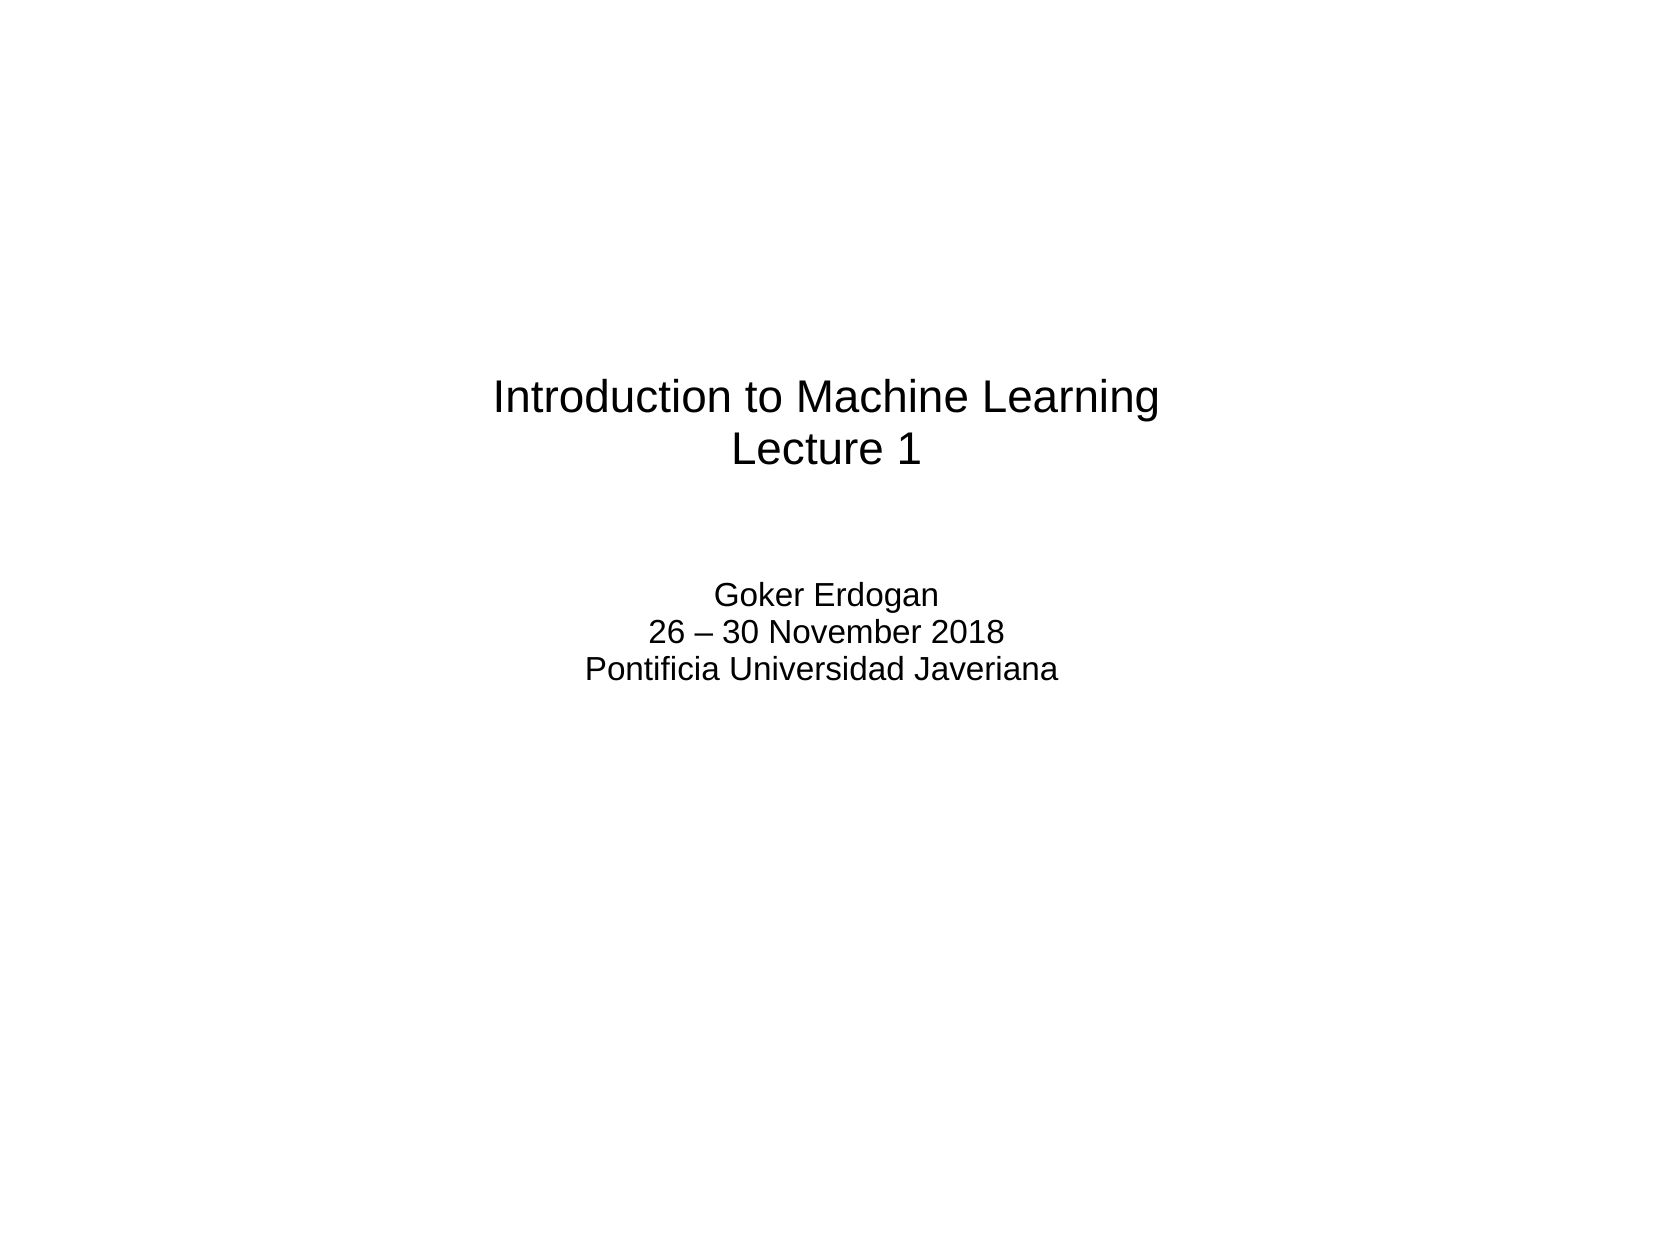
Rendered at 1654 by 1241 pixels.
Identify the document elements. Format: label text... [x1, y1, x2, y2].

subtitle Introduction to Machine Learning Lecture 1 Goker Erdogan 26 – 30 November 2018 Pontificia Universidad Javeriana [82, 49, 1571, 1010]
